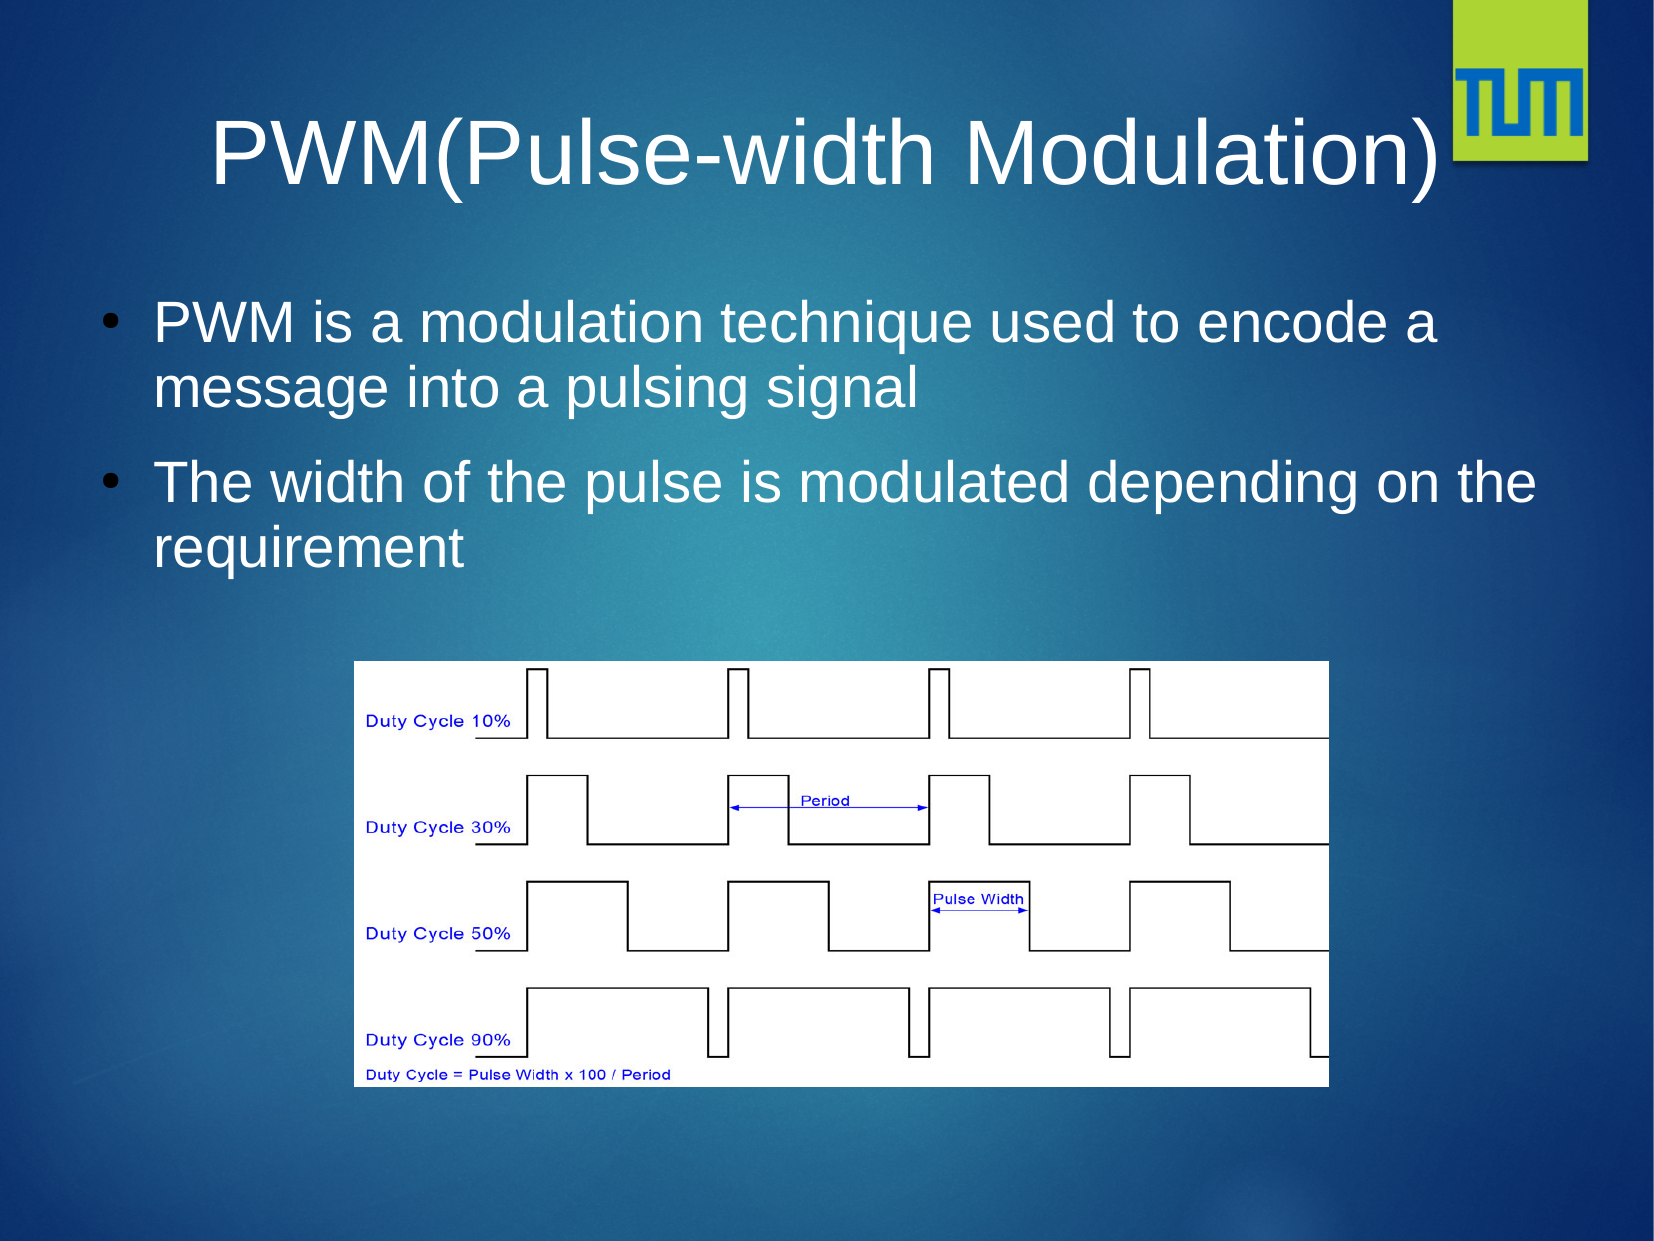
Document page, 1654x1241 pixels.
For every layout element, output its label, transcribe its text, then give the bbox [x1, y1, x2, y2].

title PWM(Pulse-width Modulation) [82, 49, 1571, 257]
picture [0, 0, 1654, 1241]
list PWM is a modulation technique used to encode a message into a pulsing signal The width of the pulse is modulated depending on the requirement [82, 290, 1571, 1109]
